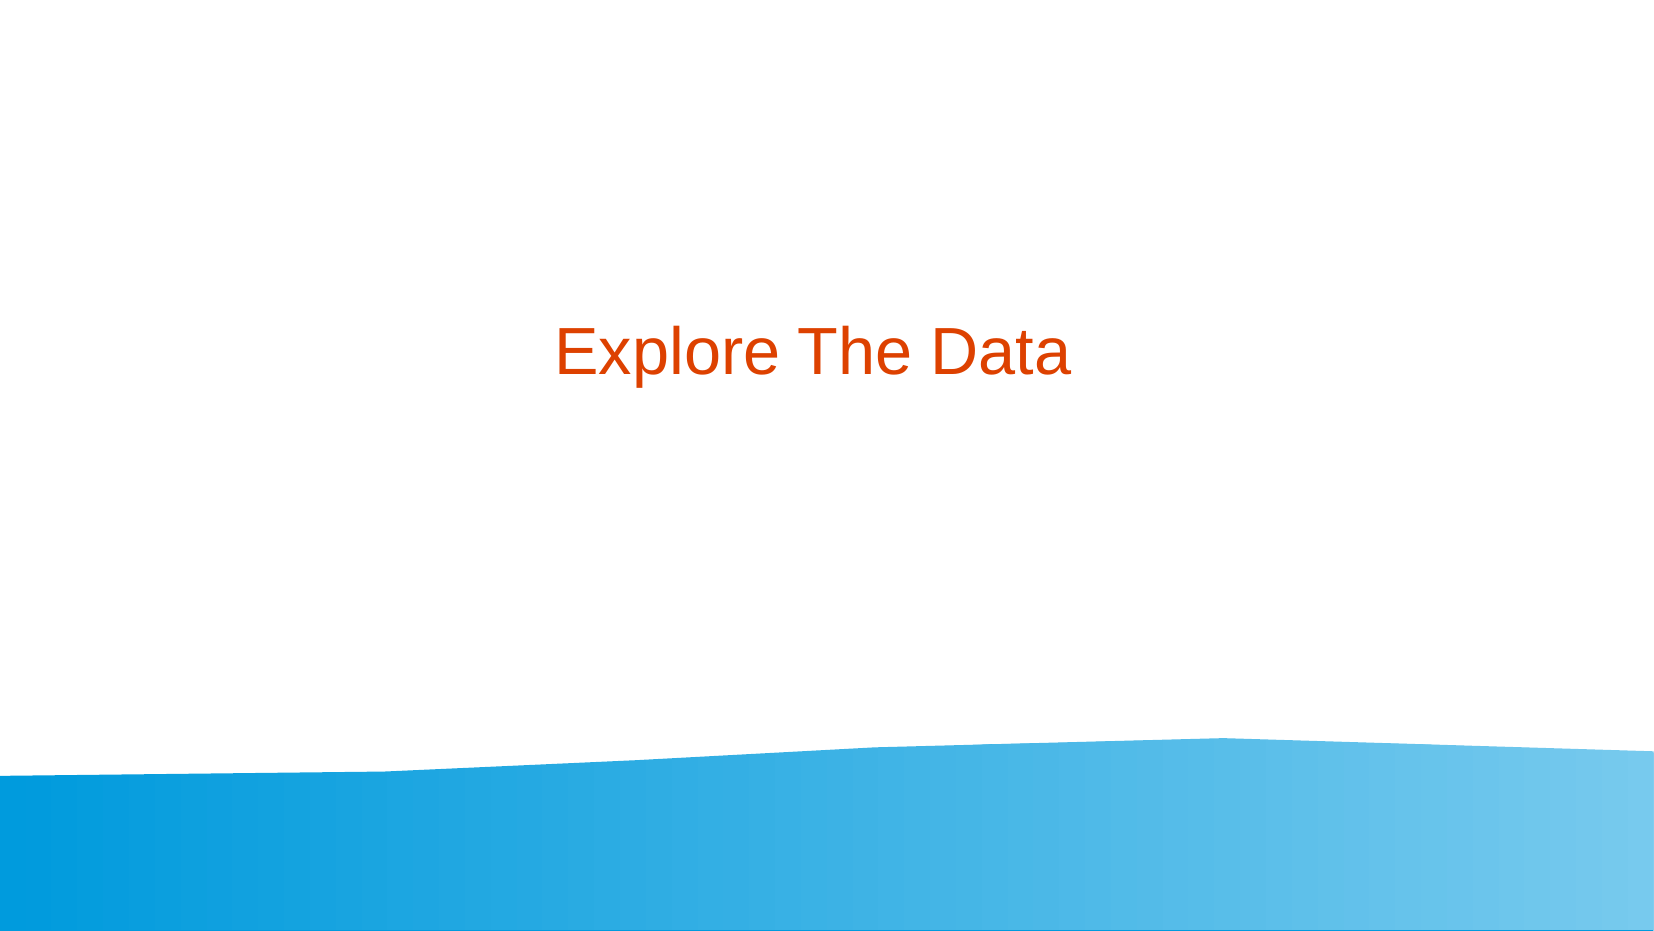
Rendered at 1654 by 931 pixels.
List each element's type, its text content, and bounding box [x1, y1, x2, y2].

title Explore The Data [75, 262, 1552, 440]
